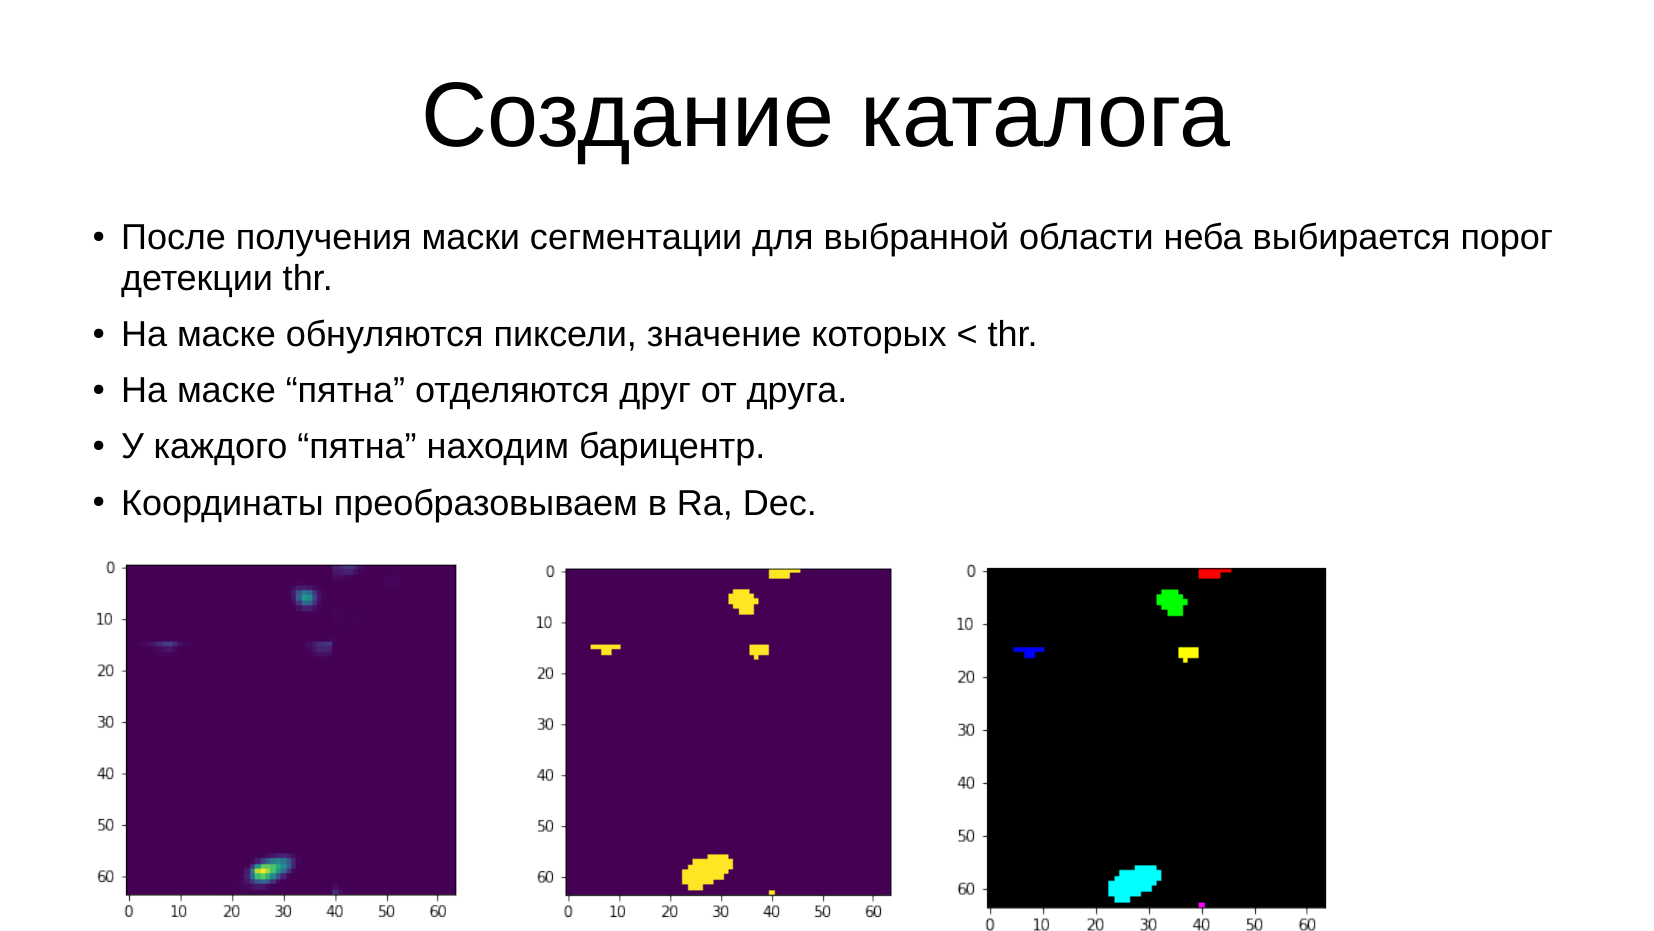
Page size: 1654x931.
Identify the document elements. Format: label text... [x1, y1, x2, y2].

title Создание каталога [82, 37, 1571, 193]
picture [945, 554, 1336, 931]
picture [525, 555, 901, 931]
list После получения маски сегментации для выбранной области неба выбирается порог детекции thr. На маске обнуляются пиксели, значение которых < thr. На маске “пятна” отделяются друг от друга. У каждого “пятна” находим барицентр. Координаты преобразовываем в Ra, Dec. [82, 217, 1561, 526]
picture [85, 551, 466, 931]
